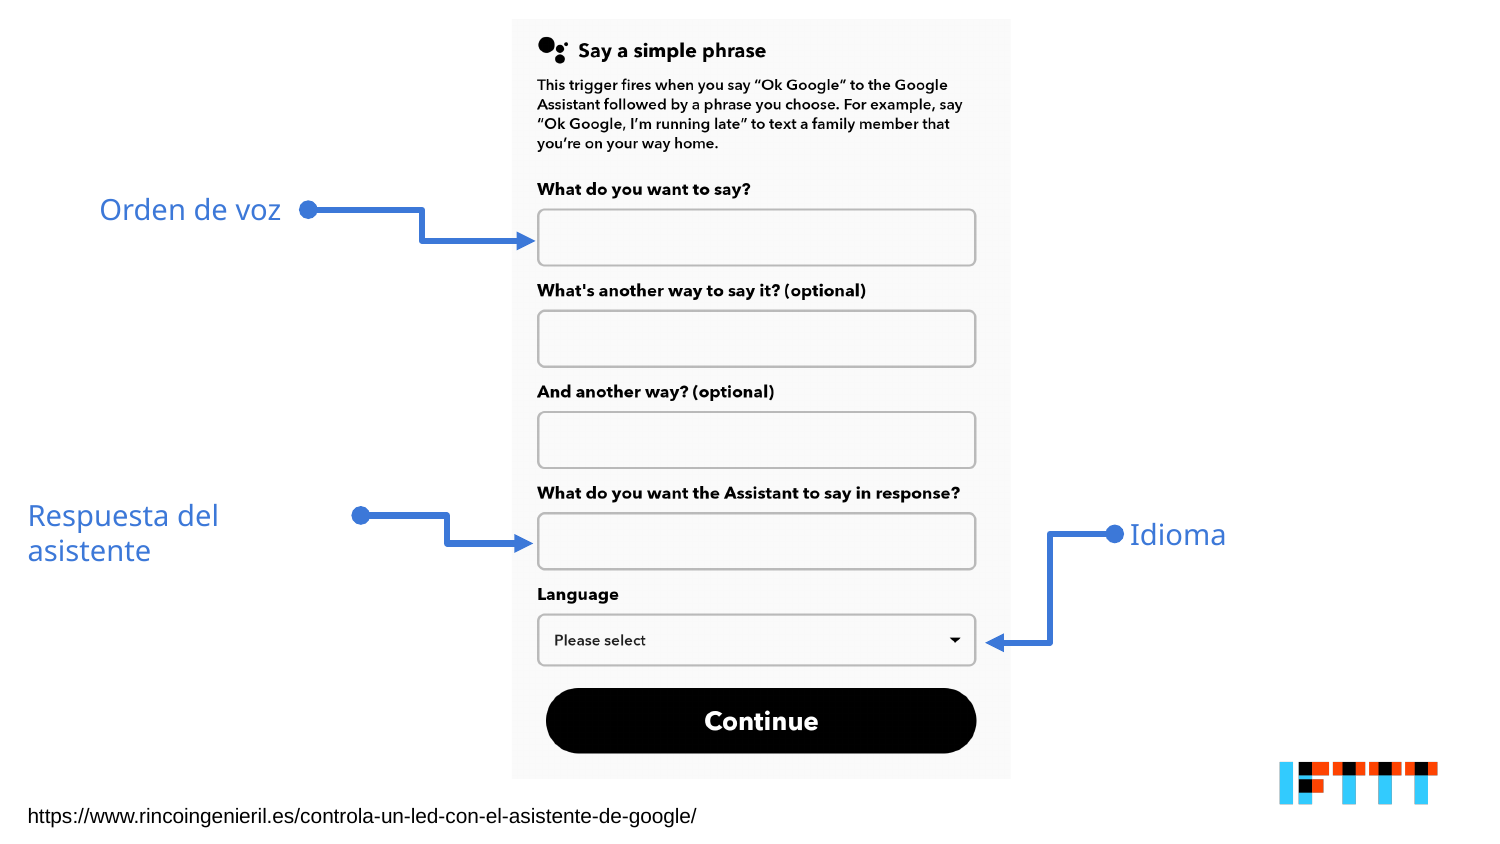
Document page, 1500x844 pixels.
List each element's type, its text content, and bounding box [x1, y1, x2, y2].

picture [511, 19, 1011, 779]
text_box Idioma [1114, 500, 1464, 567]
text_box Orden de voz [84, 176, 309, 243]
text_box Respuesta del asistente [12, 482, 361, 549]
picture [1253, 735, 1464, 831]
